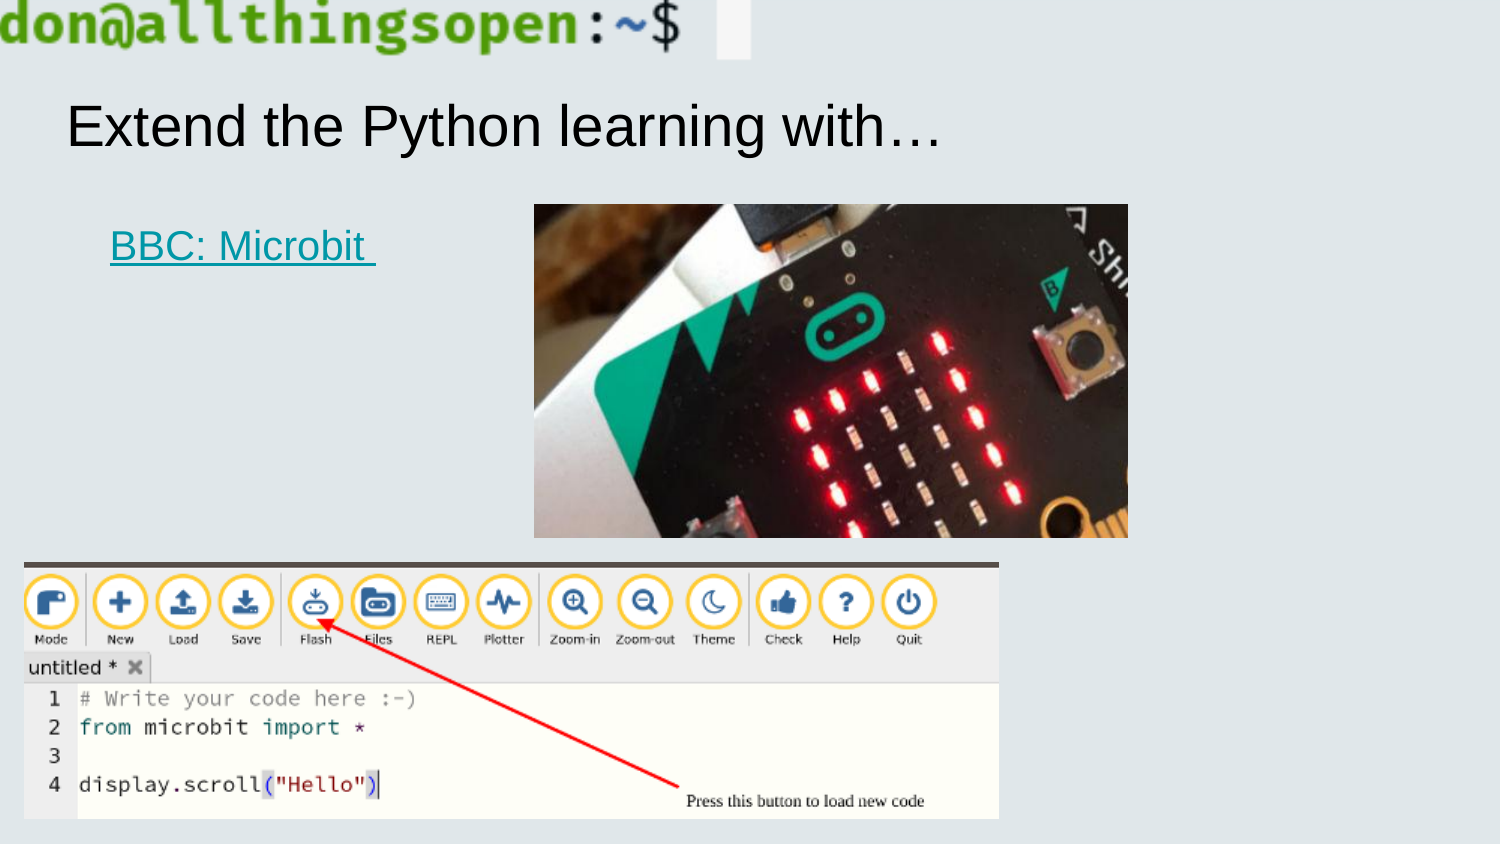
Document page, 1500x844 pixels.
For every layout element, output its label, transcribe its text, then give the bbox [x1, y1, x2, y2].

title Extend the Python learning with… [51, 72, 1449, 167]
picture [0, 0, 1500, 844]
text_box BBC: Microbit [94, 204, 534, 282]
